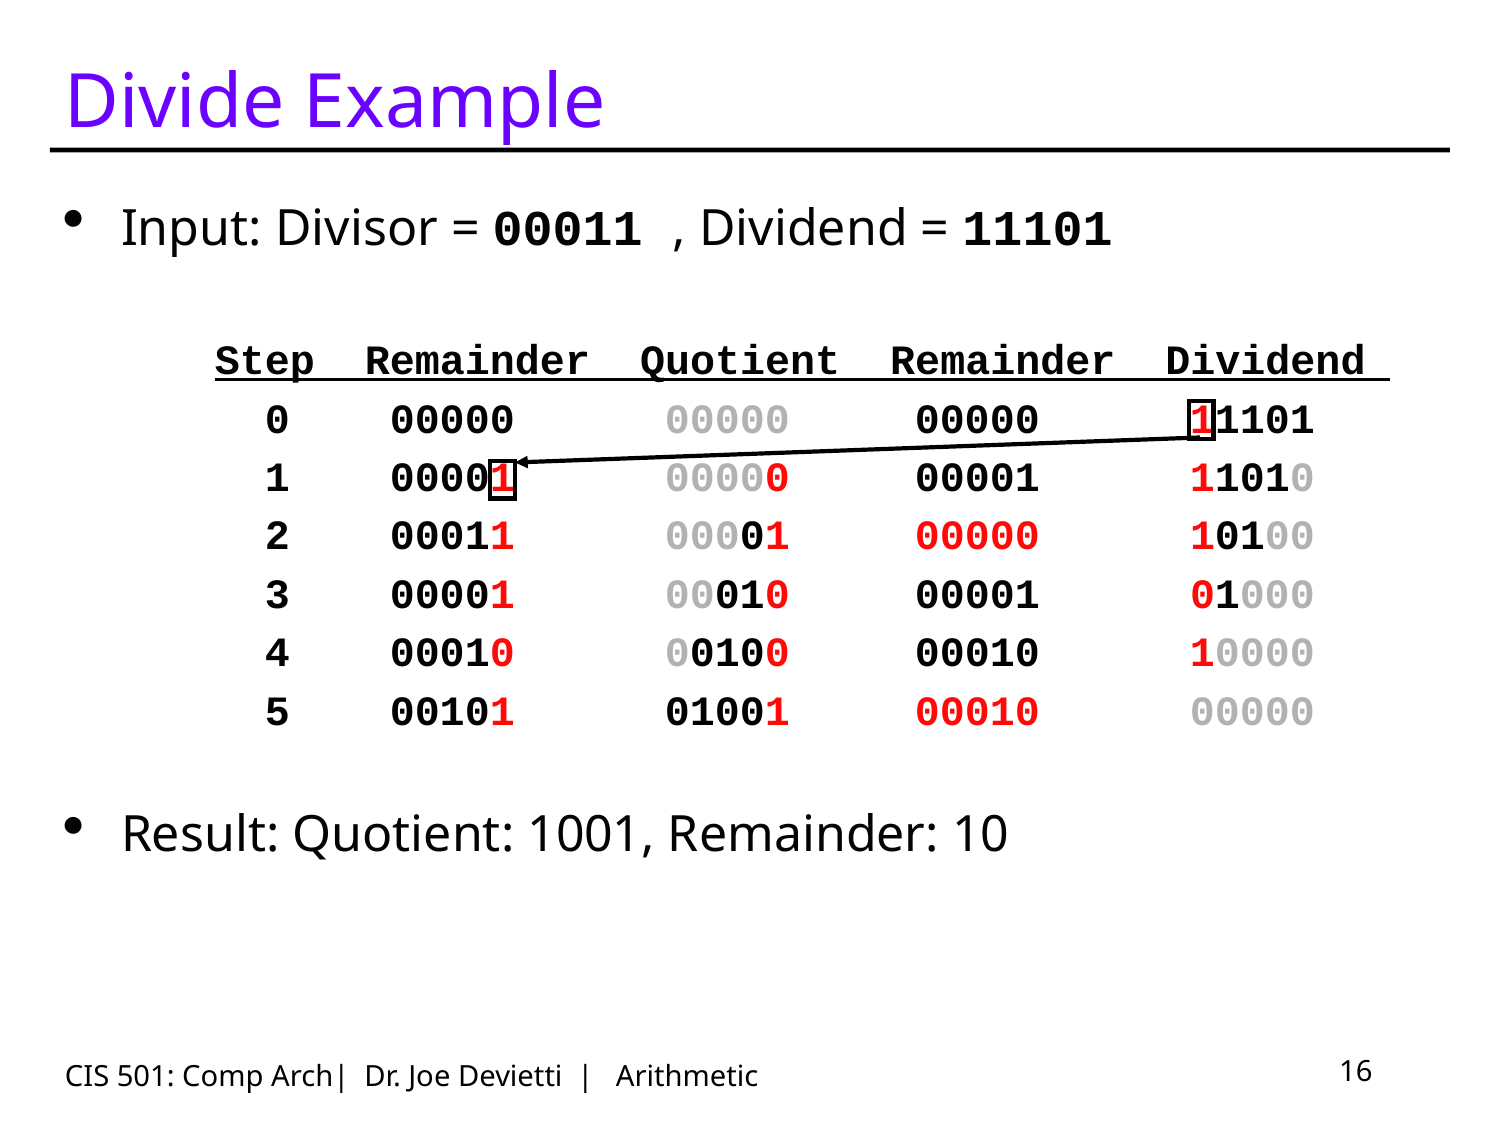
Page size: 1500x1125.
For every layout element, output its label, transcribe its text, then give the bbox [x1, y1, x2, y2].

text_box <number> [1074, 1049, 1388, 1100]
text_box Divide Example [49, 37, 1363, 150]
text_box CIS 501: Comp Arch| Dr. Joe Devietti | Arithmetic [49, 1049, 988, 1100]
text_box Input: Divisor = 00011 , Dividend = 11101 Step Remainder Quotient Remainder Dividend 0 00000 00000 00000 11101 1 00001 00000 00001 11010 2 00011 00001 00000 10100 3 00001 00010 00001 01000 4 00010 00100 00010 10000 5 00101 01001 00010 00000 Result: Quotient: 1001, Remainder: 10 [49, 187, 1450, 1025]
